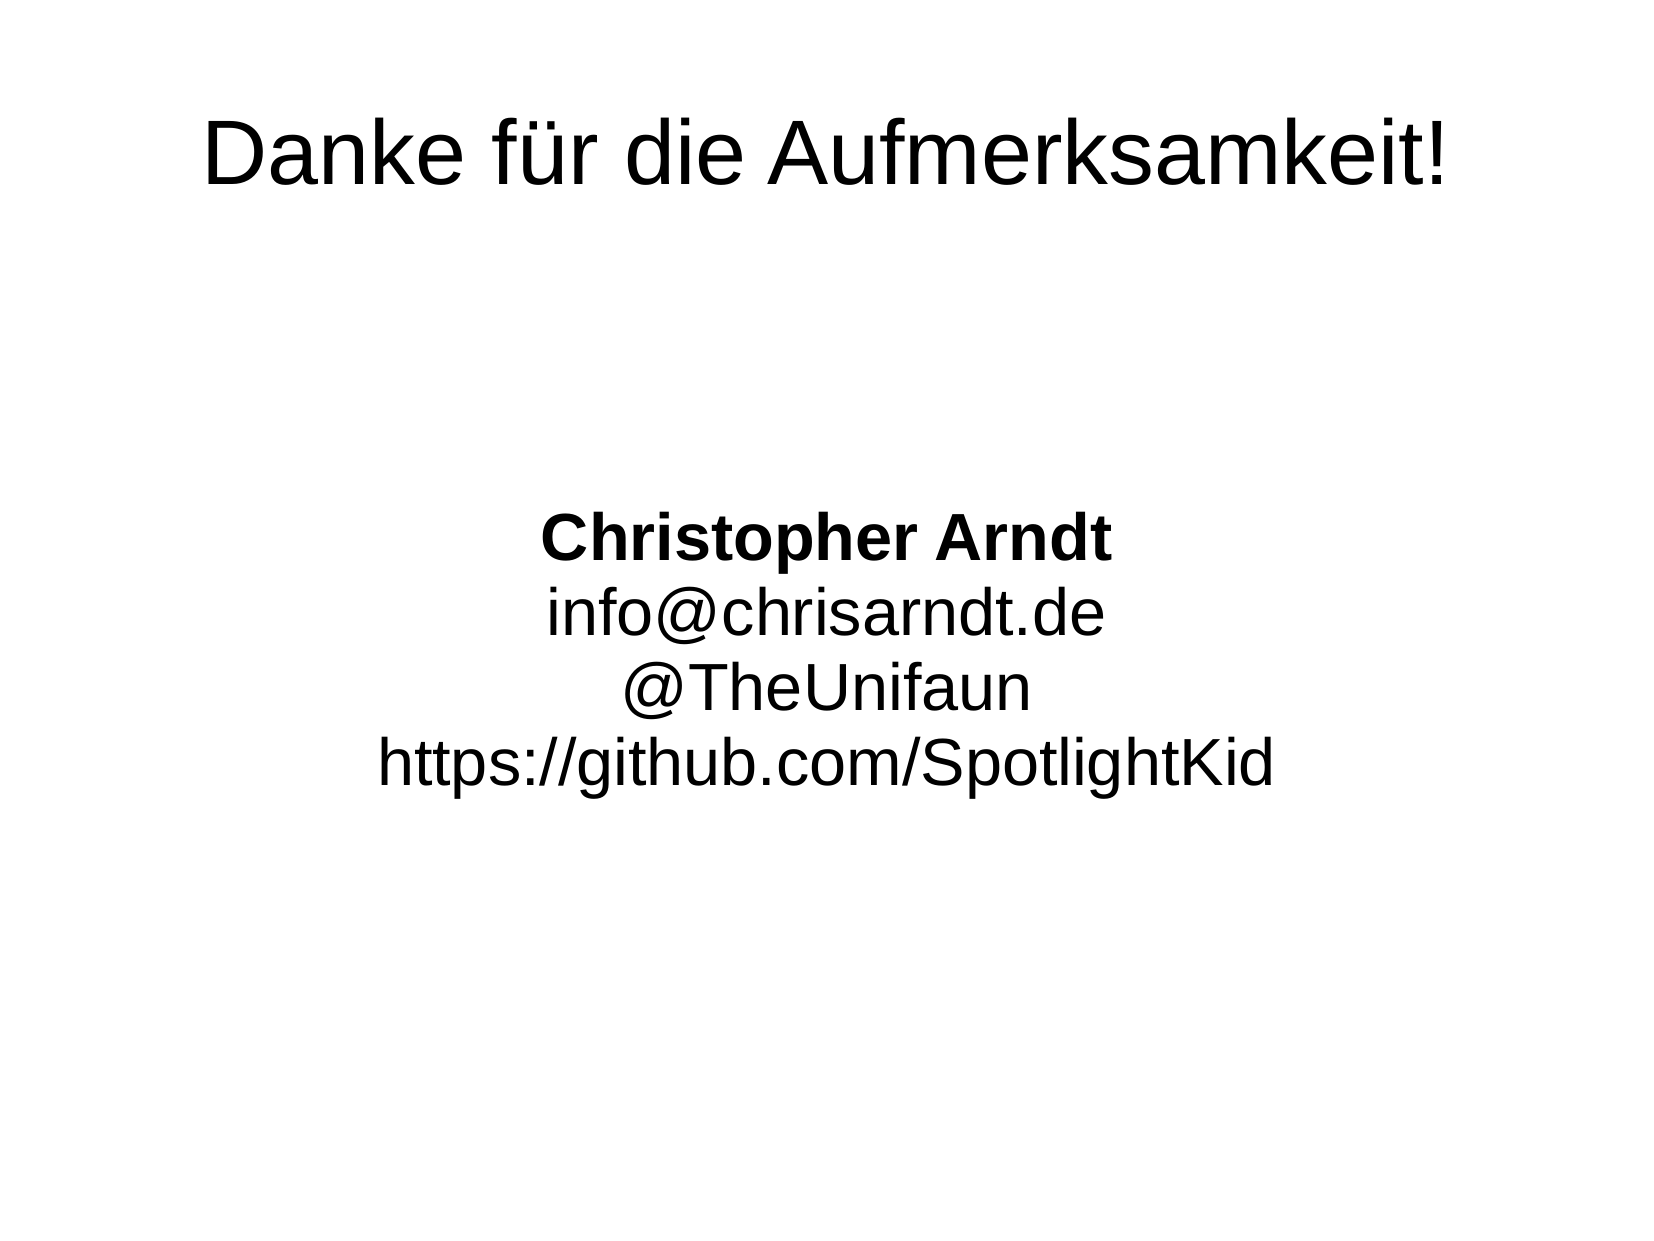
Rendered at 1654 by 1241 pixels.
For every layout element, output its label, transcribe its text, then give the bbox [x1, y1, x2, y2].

subtitle Christopher Arndt info@chrisarndt.de @TheUnifaun https://github.com/SpotlightKid [82, 290, 1571, 1010]
title Danke für die Aufmerksamkeit! [82, 49, 1571, 257]
